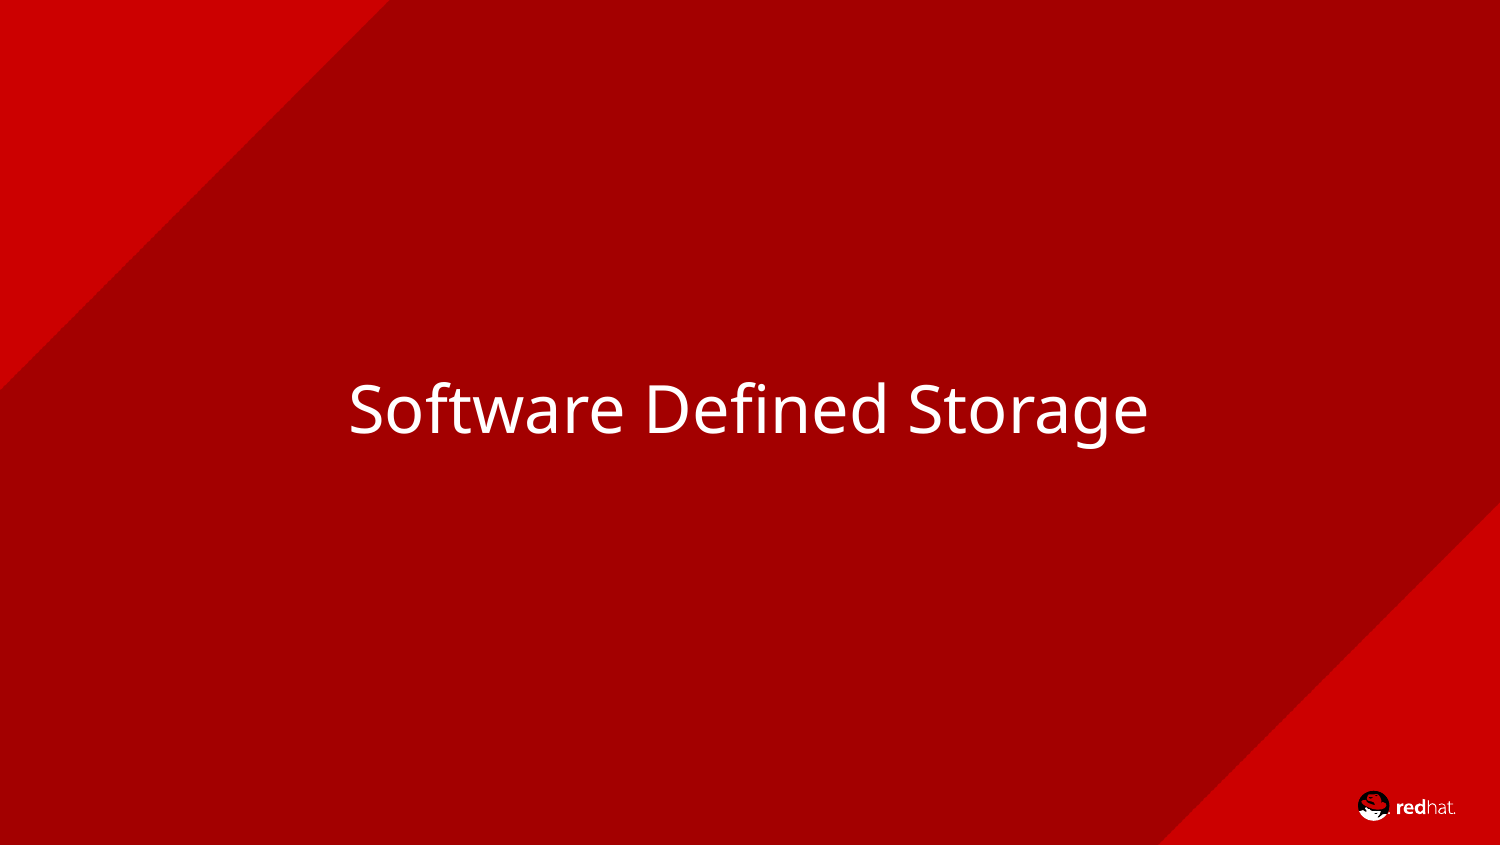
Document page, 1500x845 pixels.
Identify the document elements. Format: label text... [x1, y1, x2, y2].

title Software Defined Storage [112, 330, 1388, 486]
picture [0, 0, 1500, 845]
